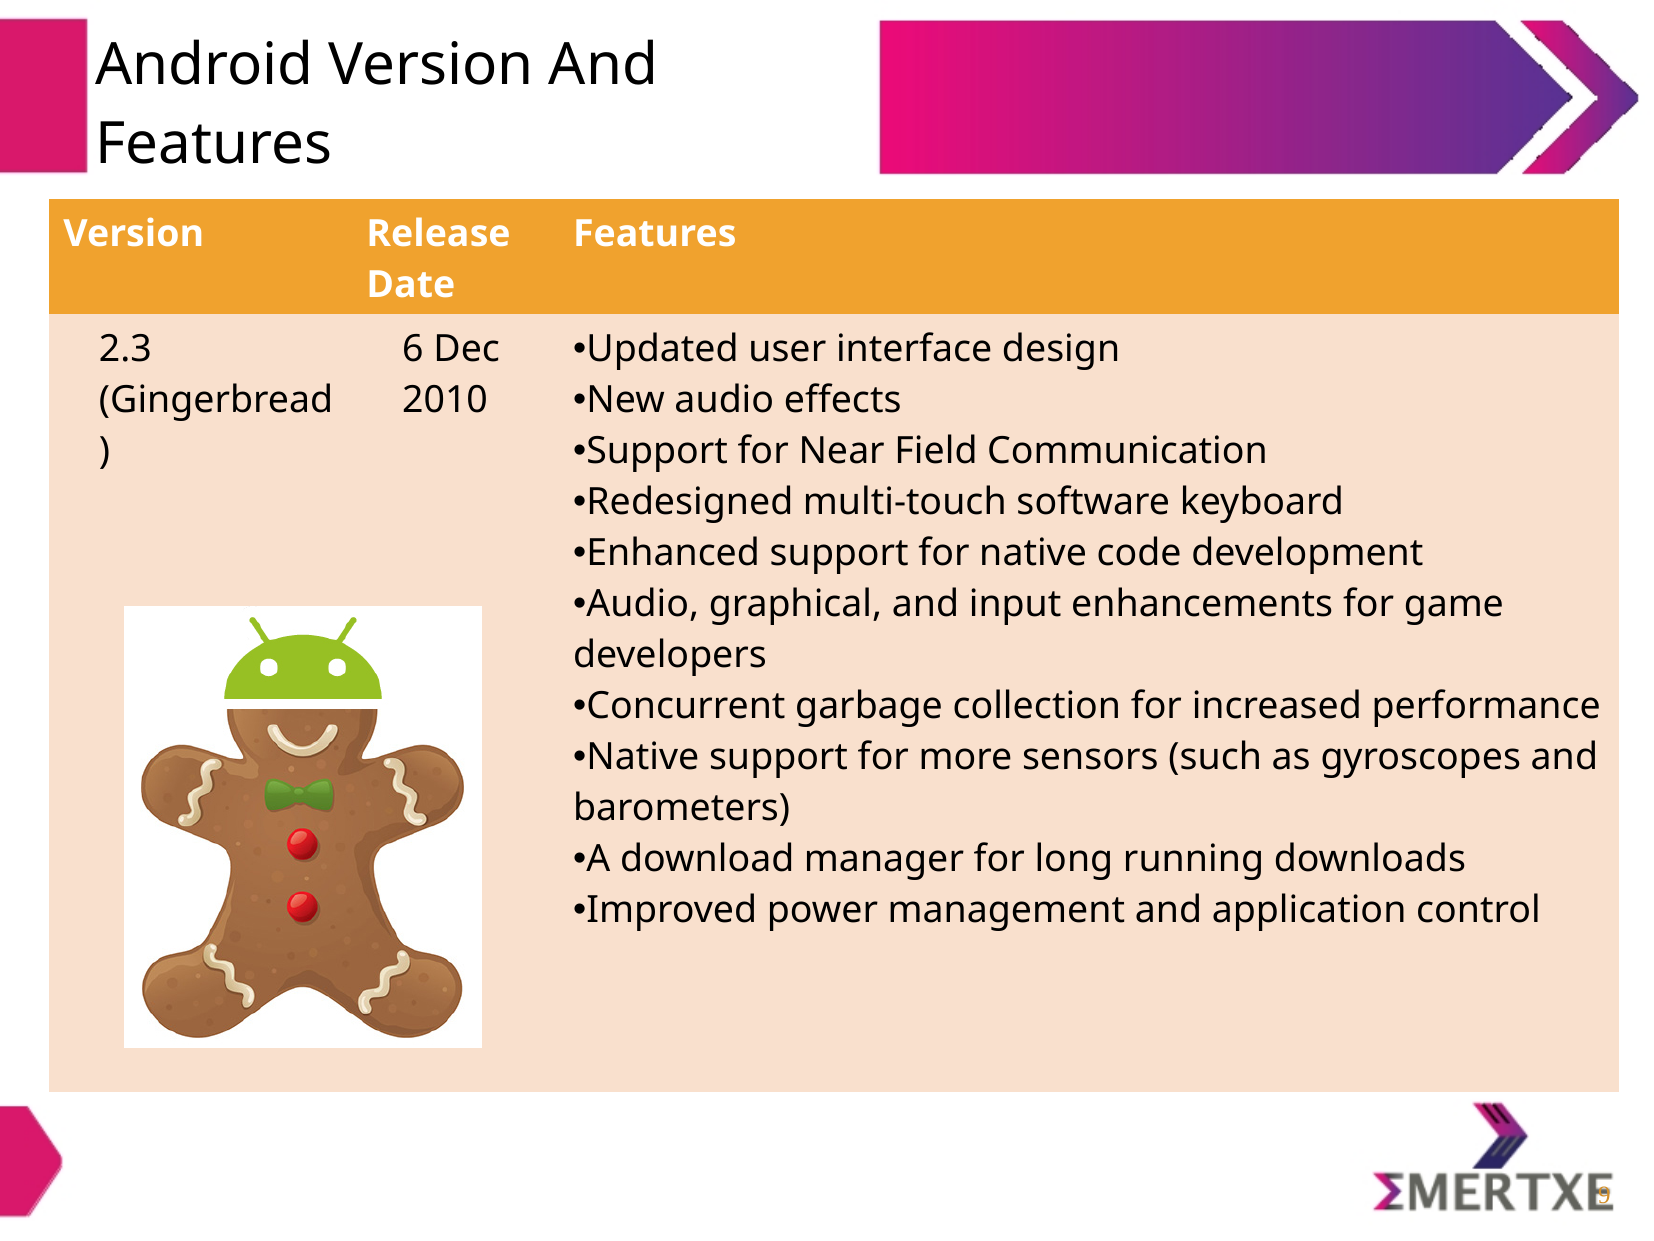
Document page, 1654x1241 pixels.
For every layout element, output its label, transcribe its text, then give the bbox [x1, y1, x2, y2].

table_header Version [49, 199, 352, 314]
table_cell Updated user interface design New audio effects Support for Near Field Communication Redesigned multi-touch software keyboard Enhanced support for native code development Audio, graphical, and input enhancements for game developers Concurrent garbage collection for increased performance Native support for more sensors (such as gyroscopes and barometers) A download manager for long running downloads Improved power management and application control [558, 314, 1619, 1092]
picture [0, 0, 1654, 1241]
text_box Android Version And Features [80, 15, 873, 208]
text_box <number> [1488, 1170, 1626, 1216]
table_cell 6 Dec 2010 [352, 314, 558, 1092]
table_cell 2.3 (Gingerbread) [49, 314, 352, 1092]
table_header Release Date [352, 208, 558, 314]
table_header Features [558, 199, 1619, 314]
